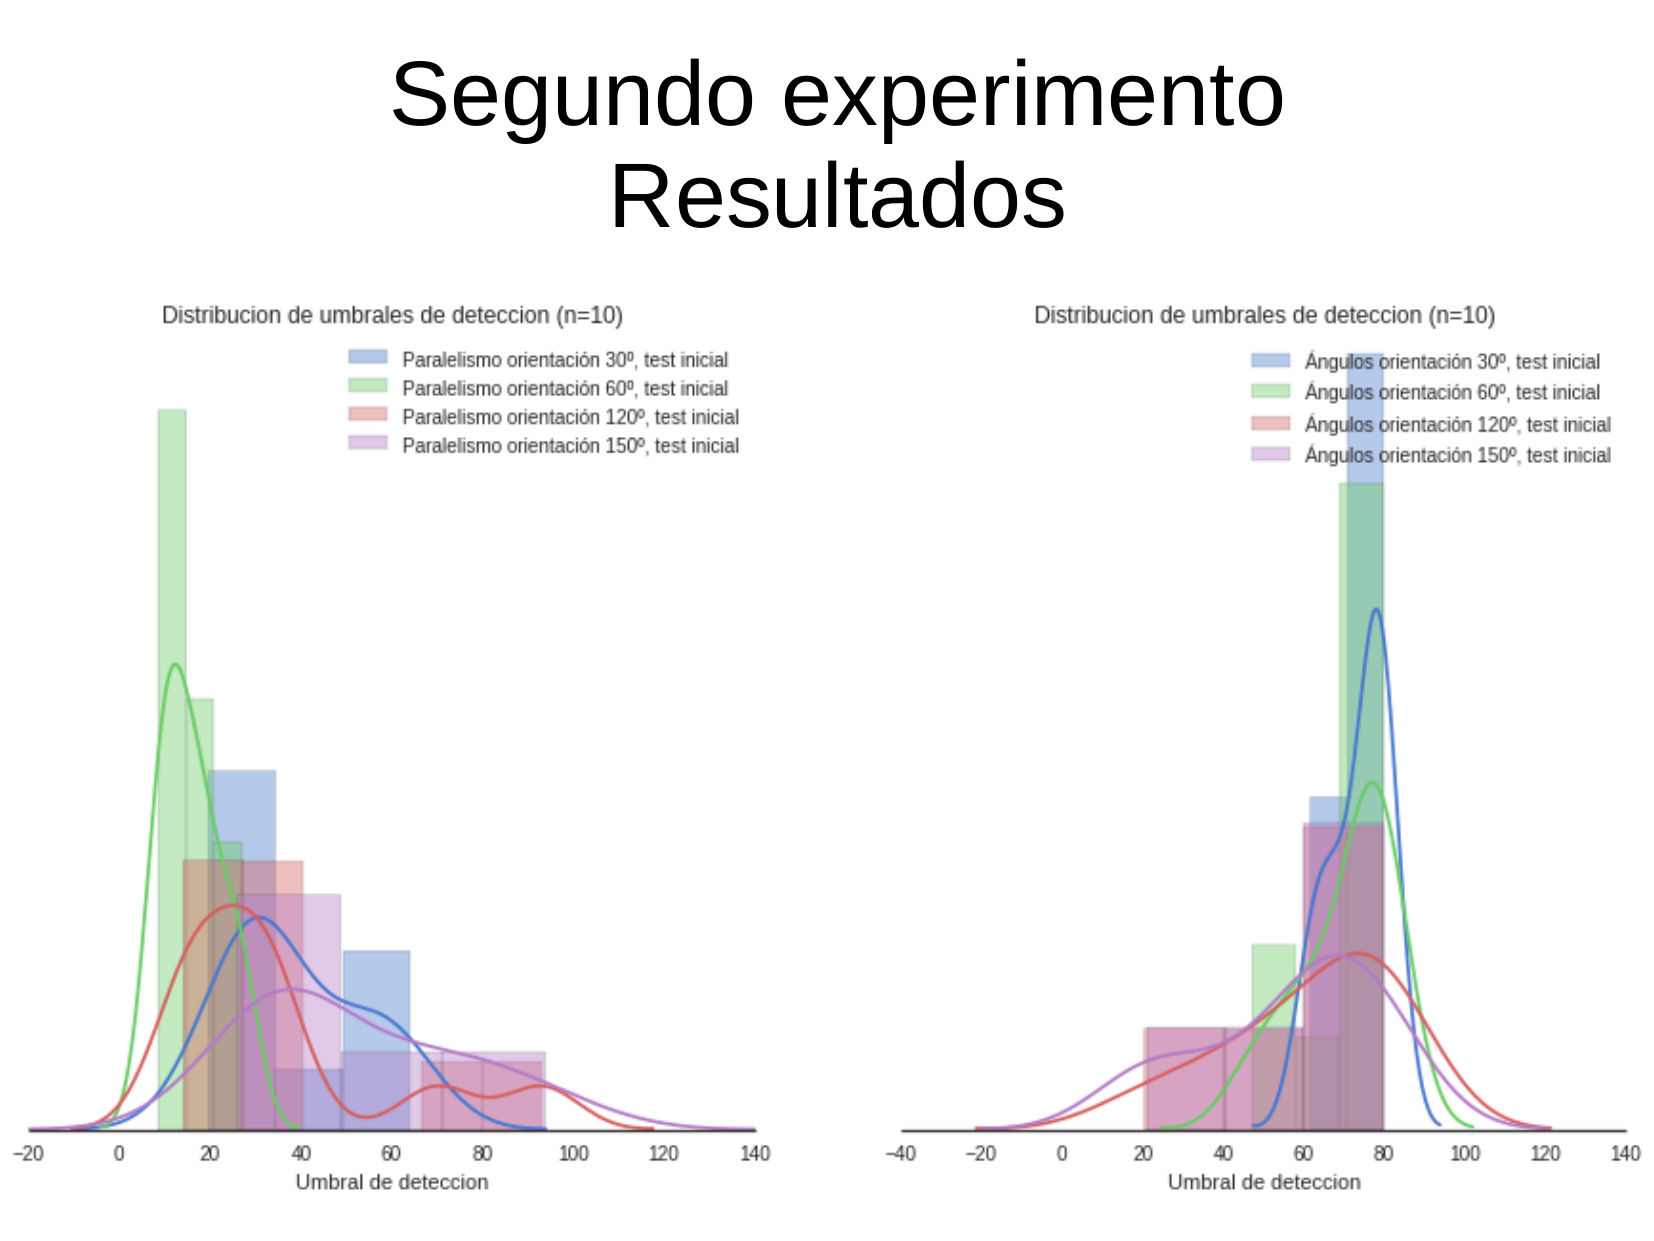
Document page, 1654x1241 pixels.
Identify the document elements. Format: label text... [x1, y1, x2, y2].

title Segundo experimento Resultados [94, 40, 1583, 249]
picture [0, 293, 1654, 1205]
